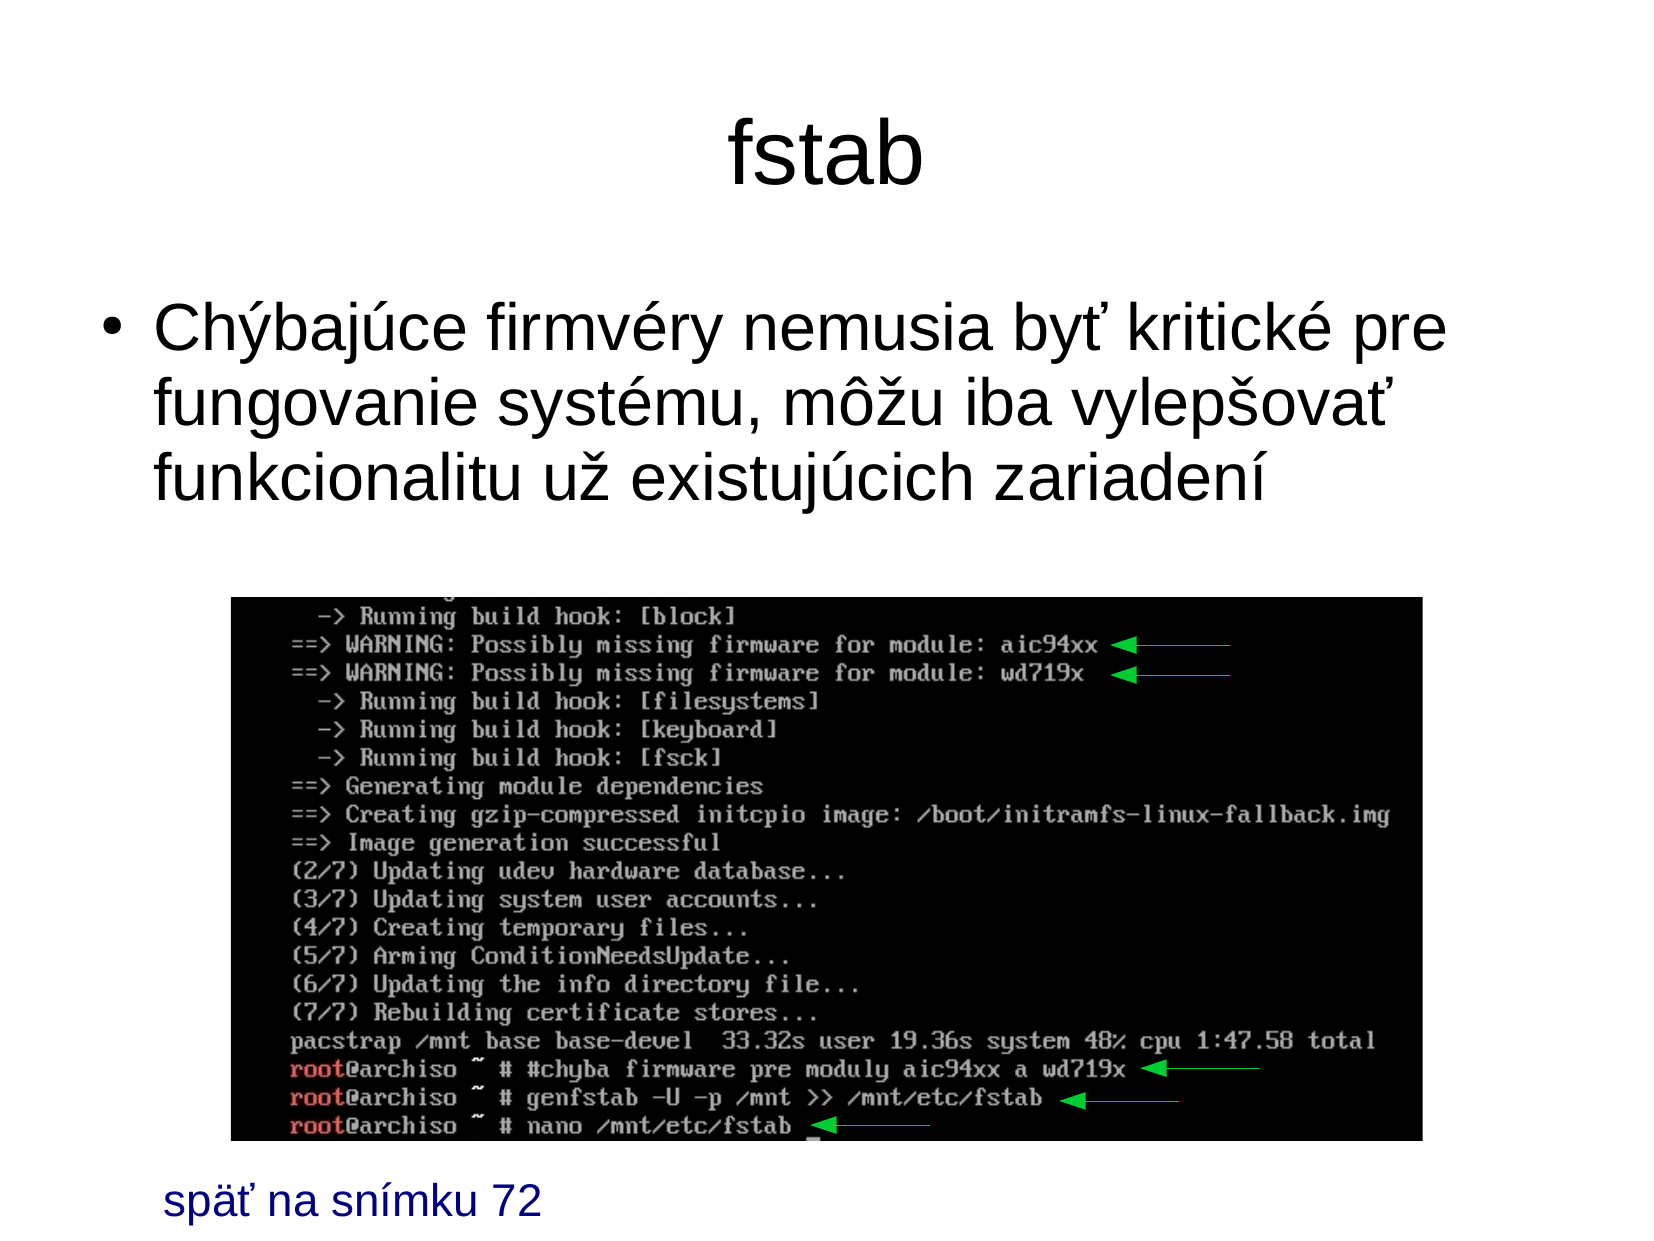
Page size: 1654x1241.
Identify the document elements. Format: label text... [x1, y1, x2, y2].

list Chýbajúce firmvéry nemusia byť kritické pre fungovanie systému, môžu iba vylepšovať funkcionalitu už existujúcich zariadení [82, 290, 1571, 1010]
title fstab [82, 49, 1571, 257]
picture [230, 597, 1423, 1141]
list späť na snímku 72 [92, 1174, 1581, 1241]
